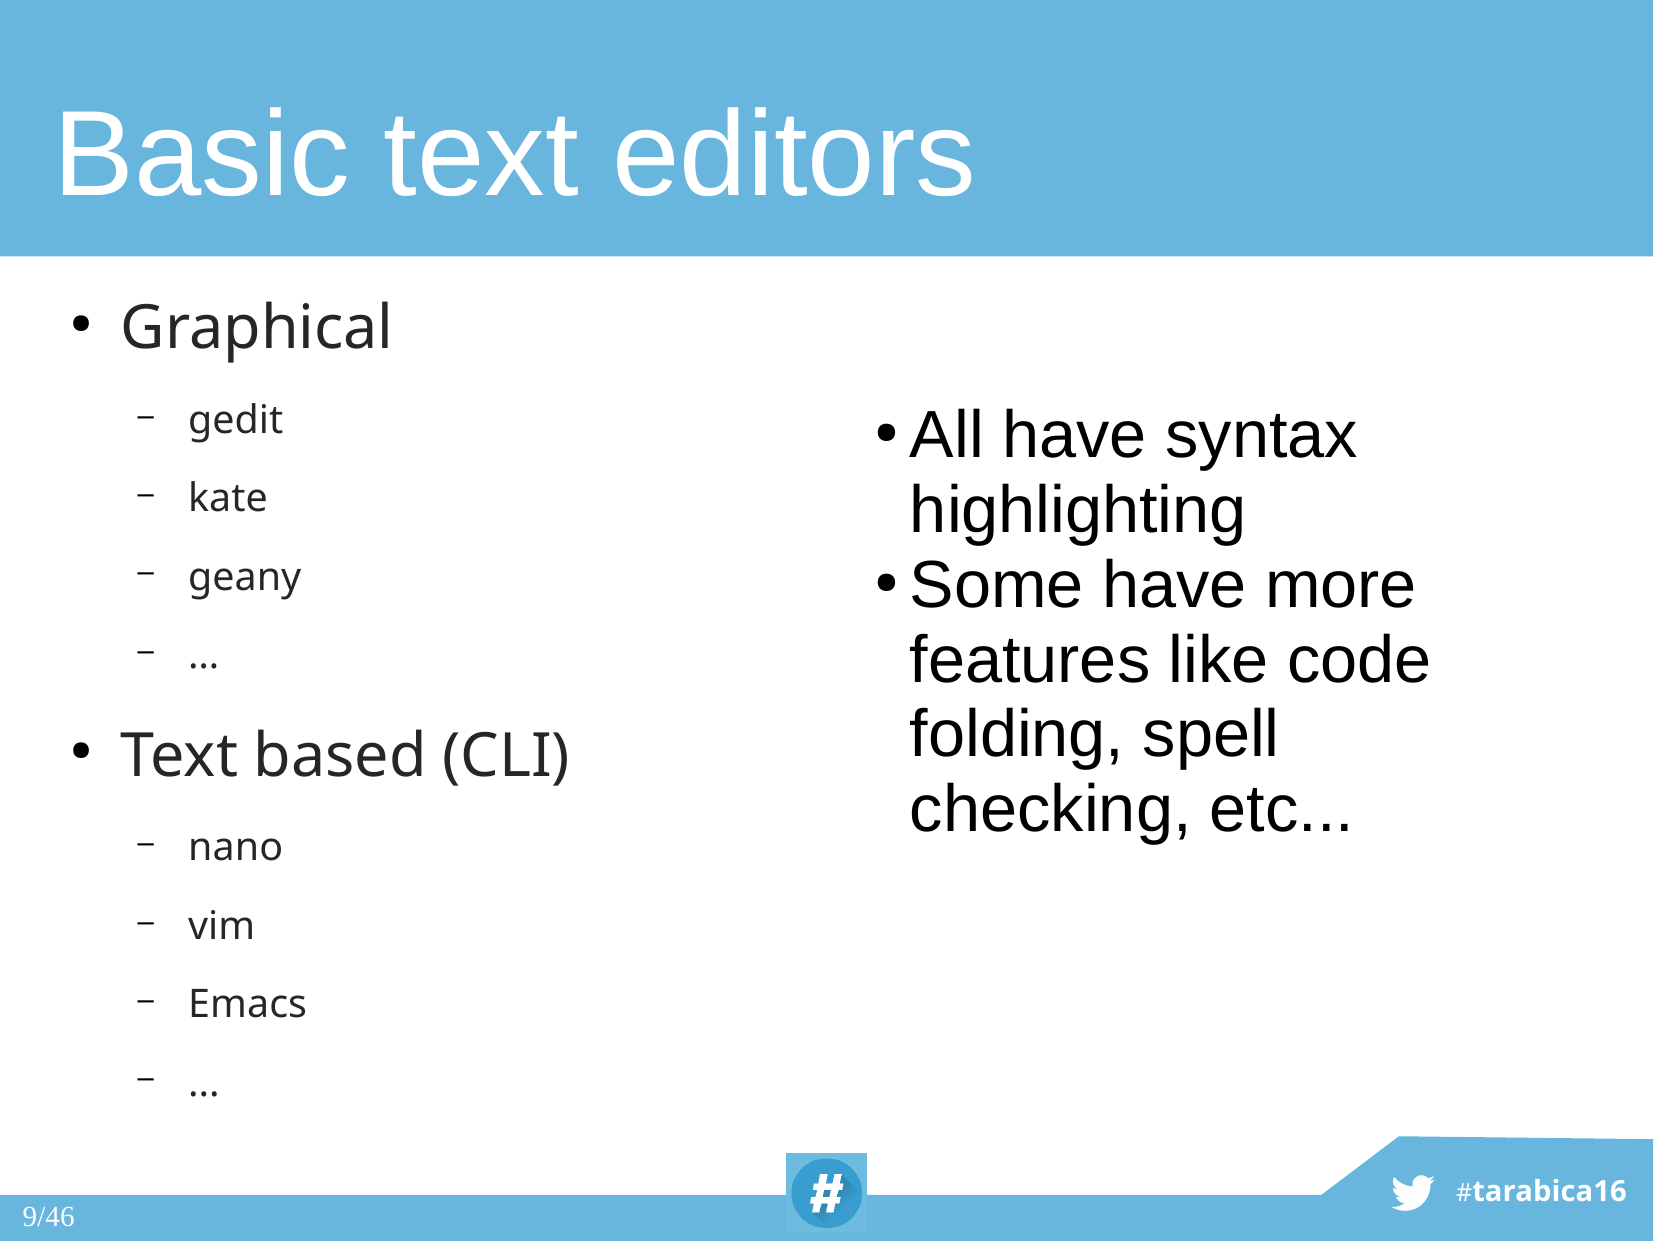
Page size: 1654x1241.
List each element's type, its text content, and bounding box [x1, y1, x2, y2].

text_box All have syntax highlighting Some have more features like code folding, spell checking, etc... [859, 390, 1561, 854]
picture [786, 1153, 867, 1233]
list Graphical gedit kate geany … Text based (CLI) nano vim Emacs ... [53, 283, 1632, 1108]
title Basic text editors [53, 49, 1600, 257]
picture [1378, 1158, 1448, 1228]
